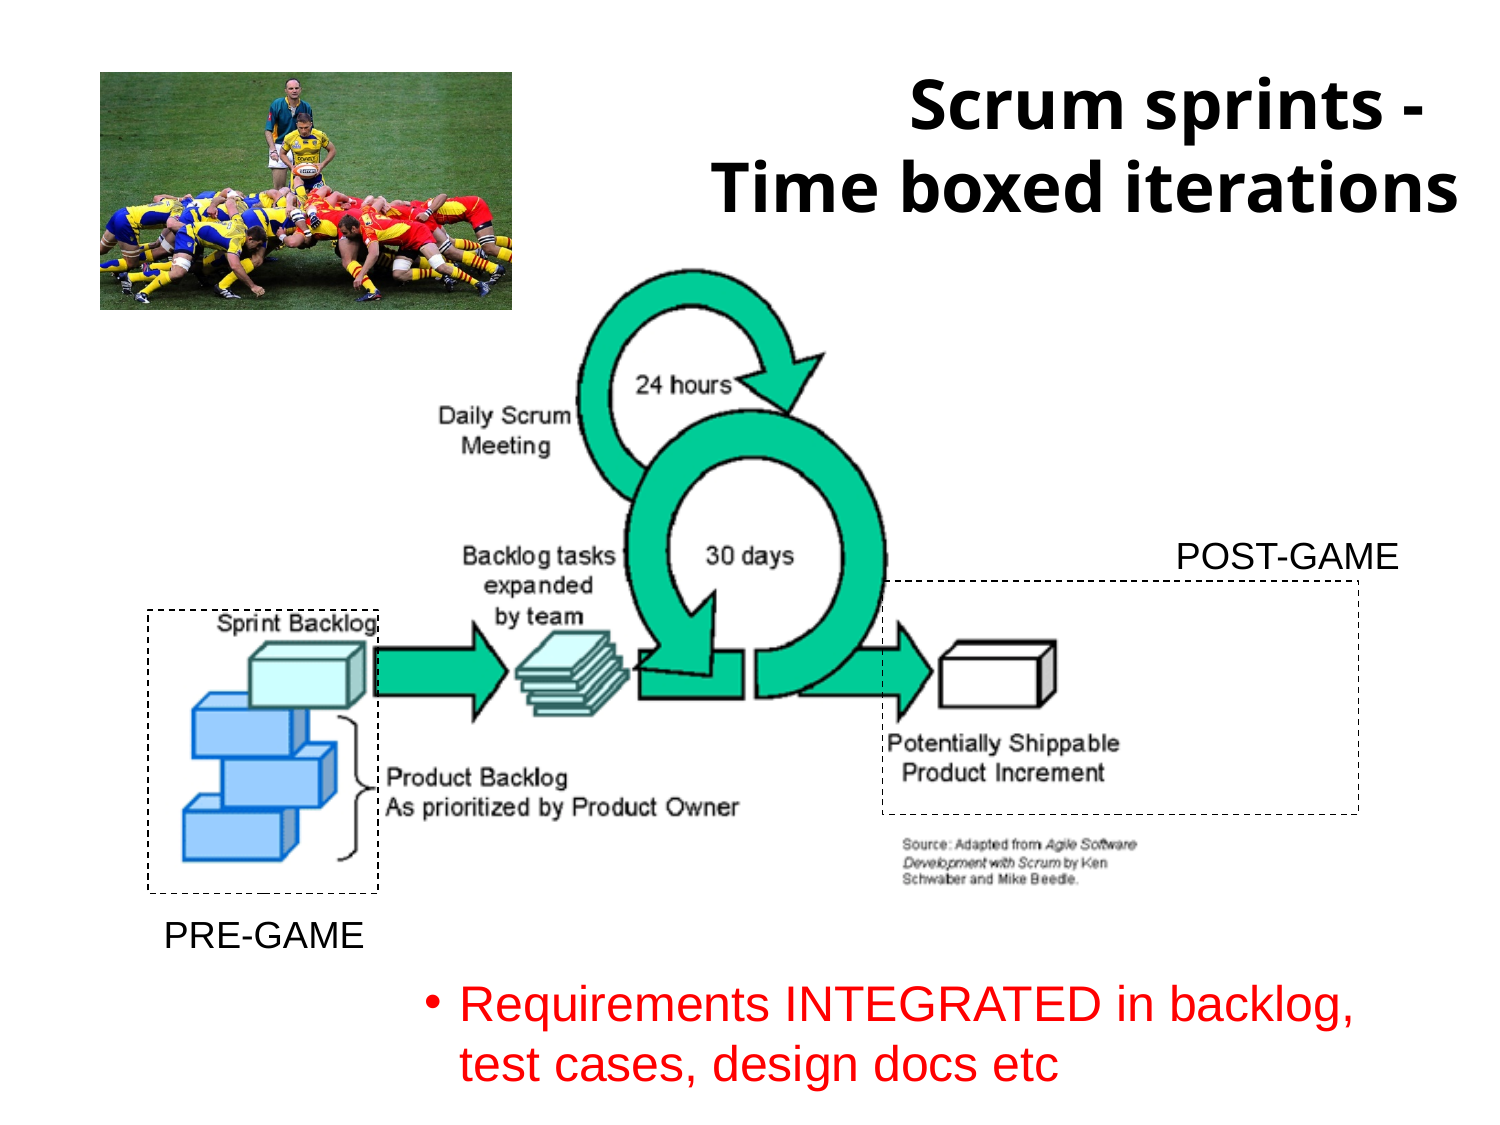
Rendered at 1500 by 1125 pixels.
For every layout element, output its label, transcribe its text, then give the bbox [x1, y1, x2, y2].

text_box Requirements INTEGRATED in backlog, test cases, design docs etc [409, 963, 1447, 1099]
picture [100, 72, 1154, 919]
title Scrum sprints - Time boxed iterations [380, 68, 1476, 234]
text_box POST-GAME [1160, 524, 1415, 585]
text_box PRE-GAME [148, 903, 380, 964]
